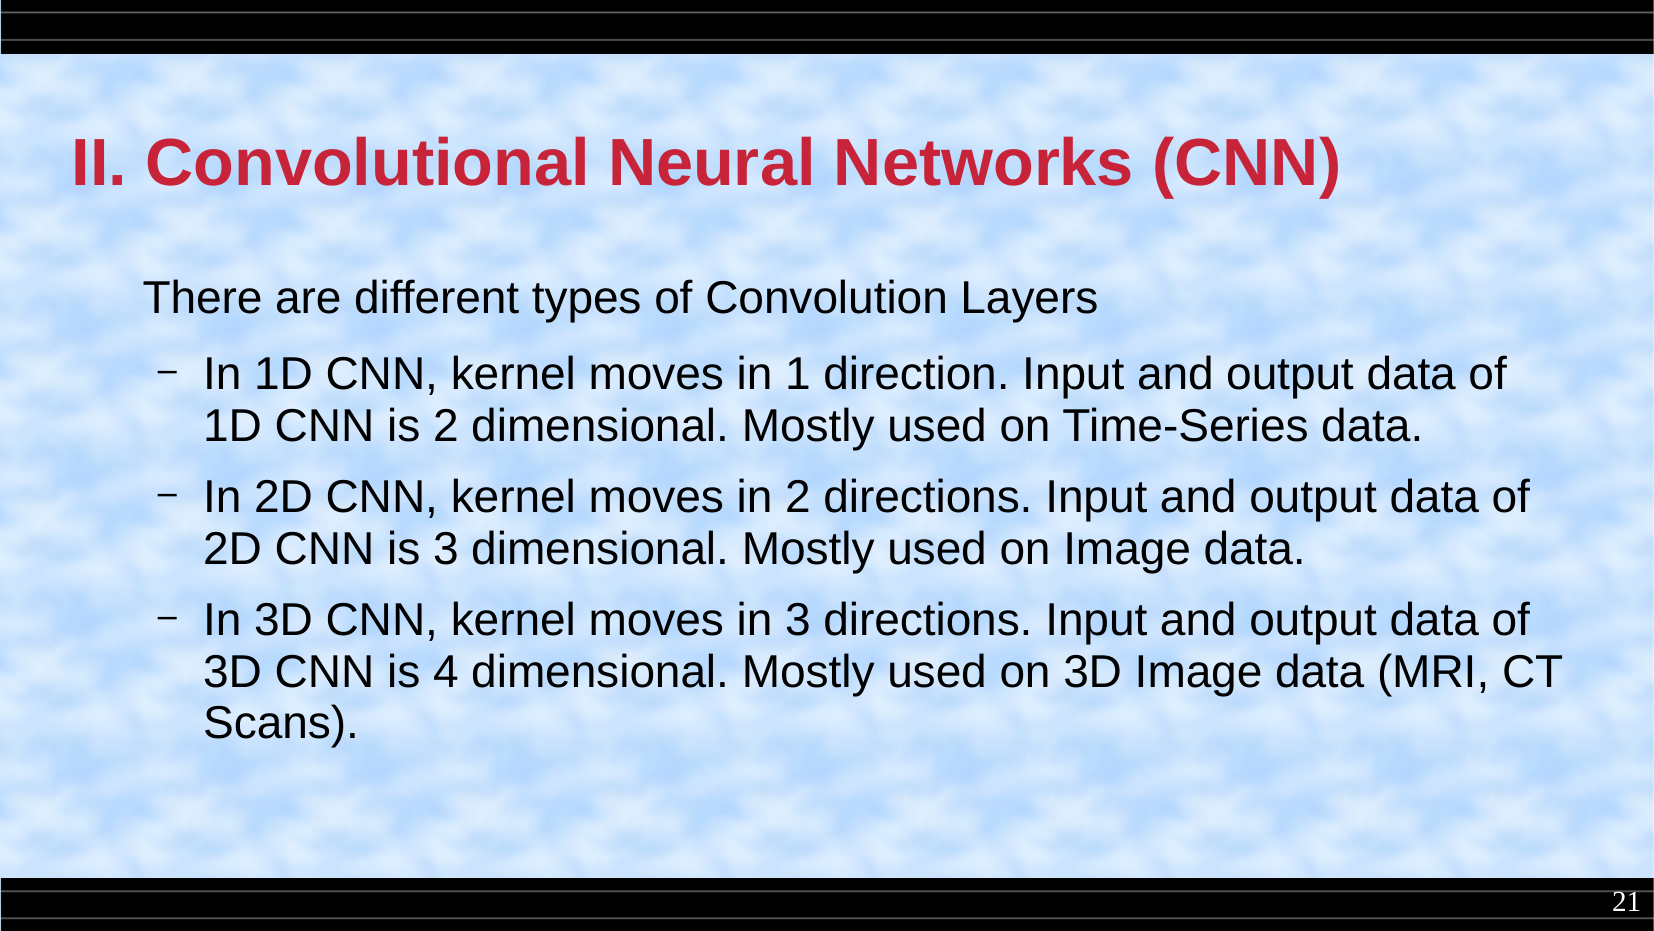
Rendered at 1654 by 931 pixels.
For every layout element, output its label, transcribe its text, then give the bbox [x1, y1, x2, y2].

picture [0, 0, 1654, 931]
title II. Convolutional Neural Networks (CNN) [71, 84, 1560, 240]
list There are different types of Convolution Layers In 1D CNN, kernel moves in 1 direction. Input and output data of 1D CNN is 2 dimensional. Mostly used on Time-Series data. In 2D CNN, kernel moves in 2 directions. Input and output data of 2D CNN is 3 dimensional. Mostly used on Image data. In 3D CNN, kernel moves in 3 directions. Input and output data of 3D CNN is 4 dimensional. Mostly used on 3D Image data (MRI, CT Scans). [82, 271, 1571, 757]
